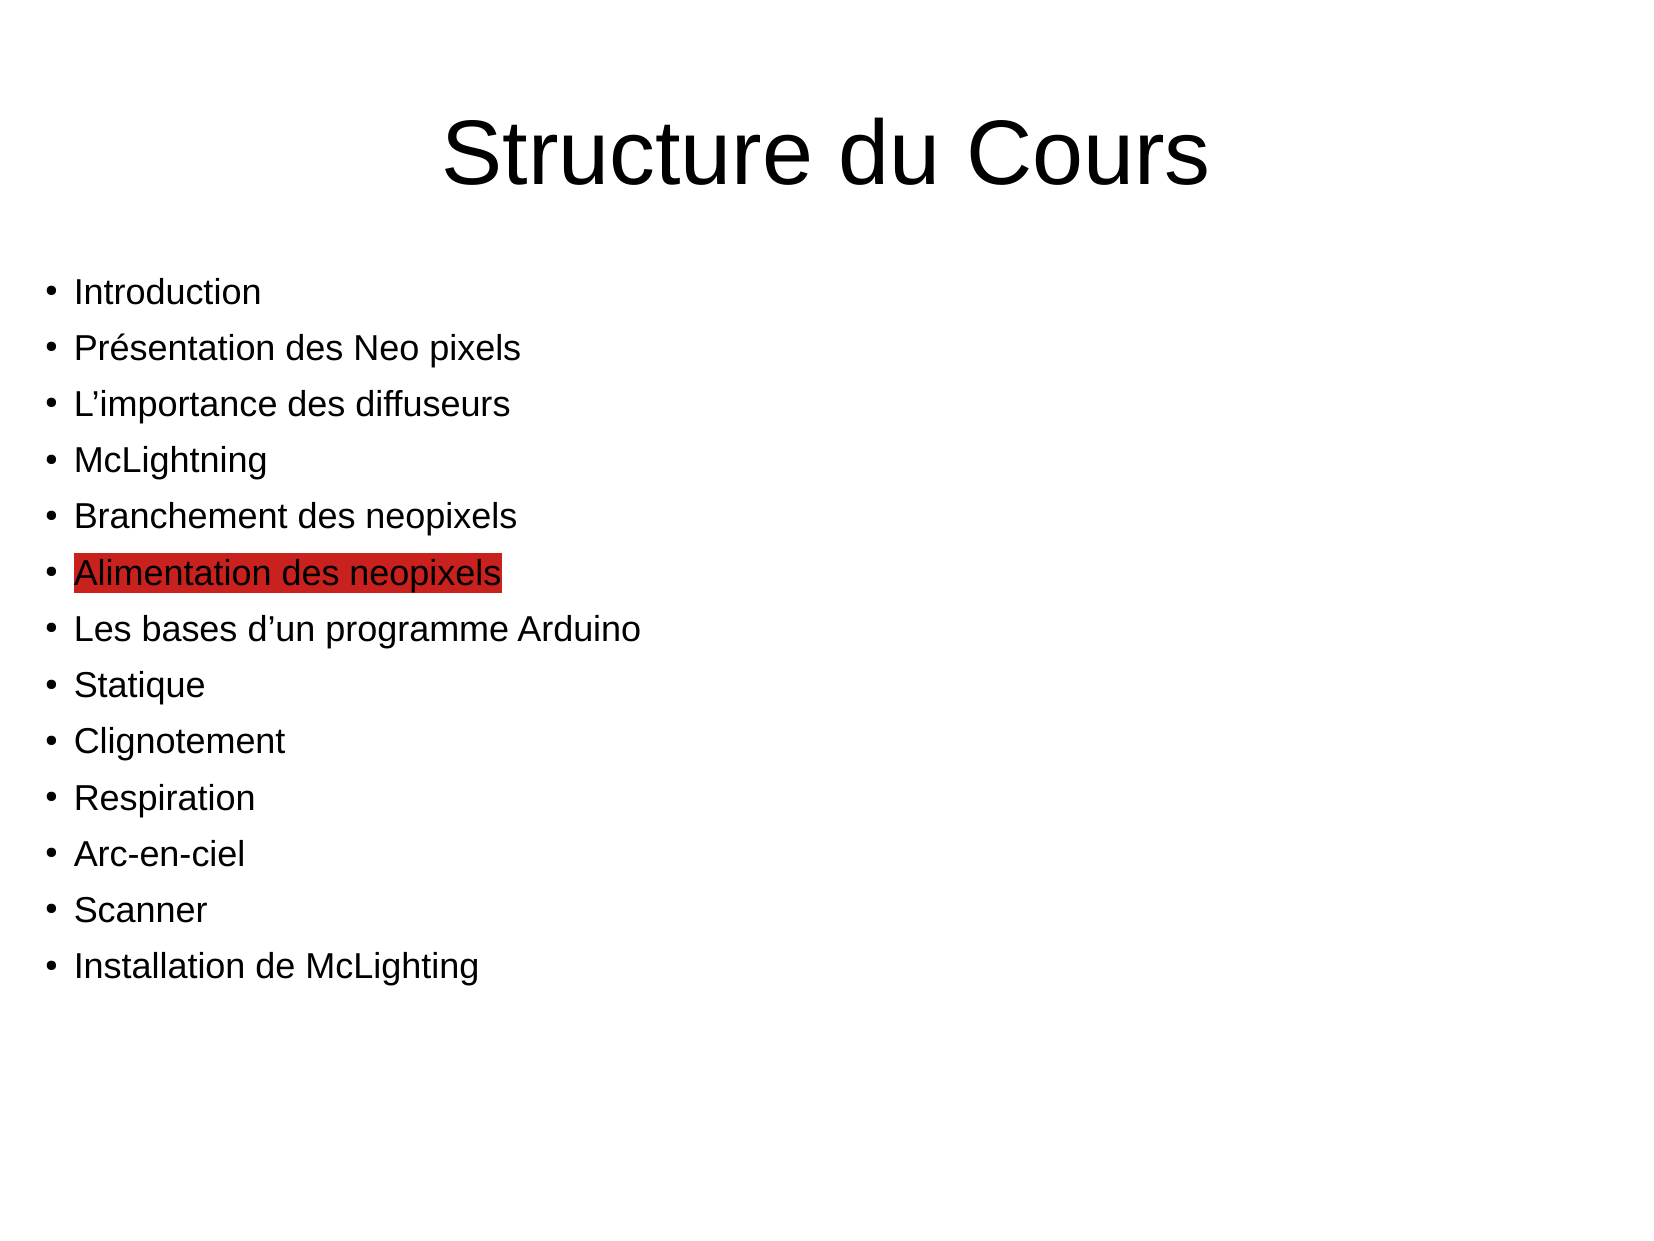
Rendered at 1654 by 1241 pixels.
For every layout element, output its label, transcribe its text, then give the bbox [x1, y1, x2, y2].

title Structure du Cours [82, 49, 1571, 257]
list Introduction Présentation des Neo pixels L’importance des diffuseurs McLightning Branchement des neopixels Alimentation des neopixels Les bases d’un programme Arduino Statique Clignotement Respiration Arc-en-ciel Scanner Installation de McLighting [35, 271, 1524, 991]
